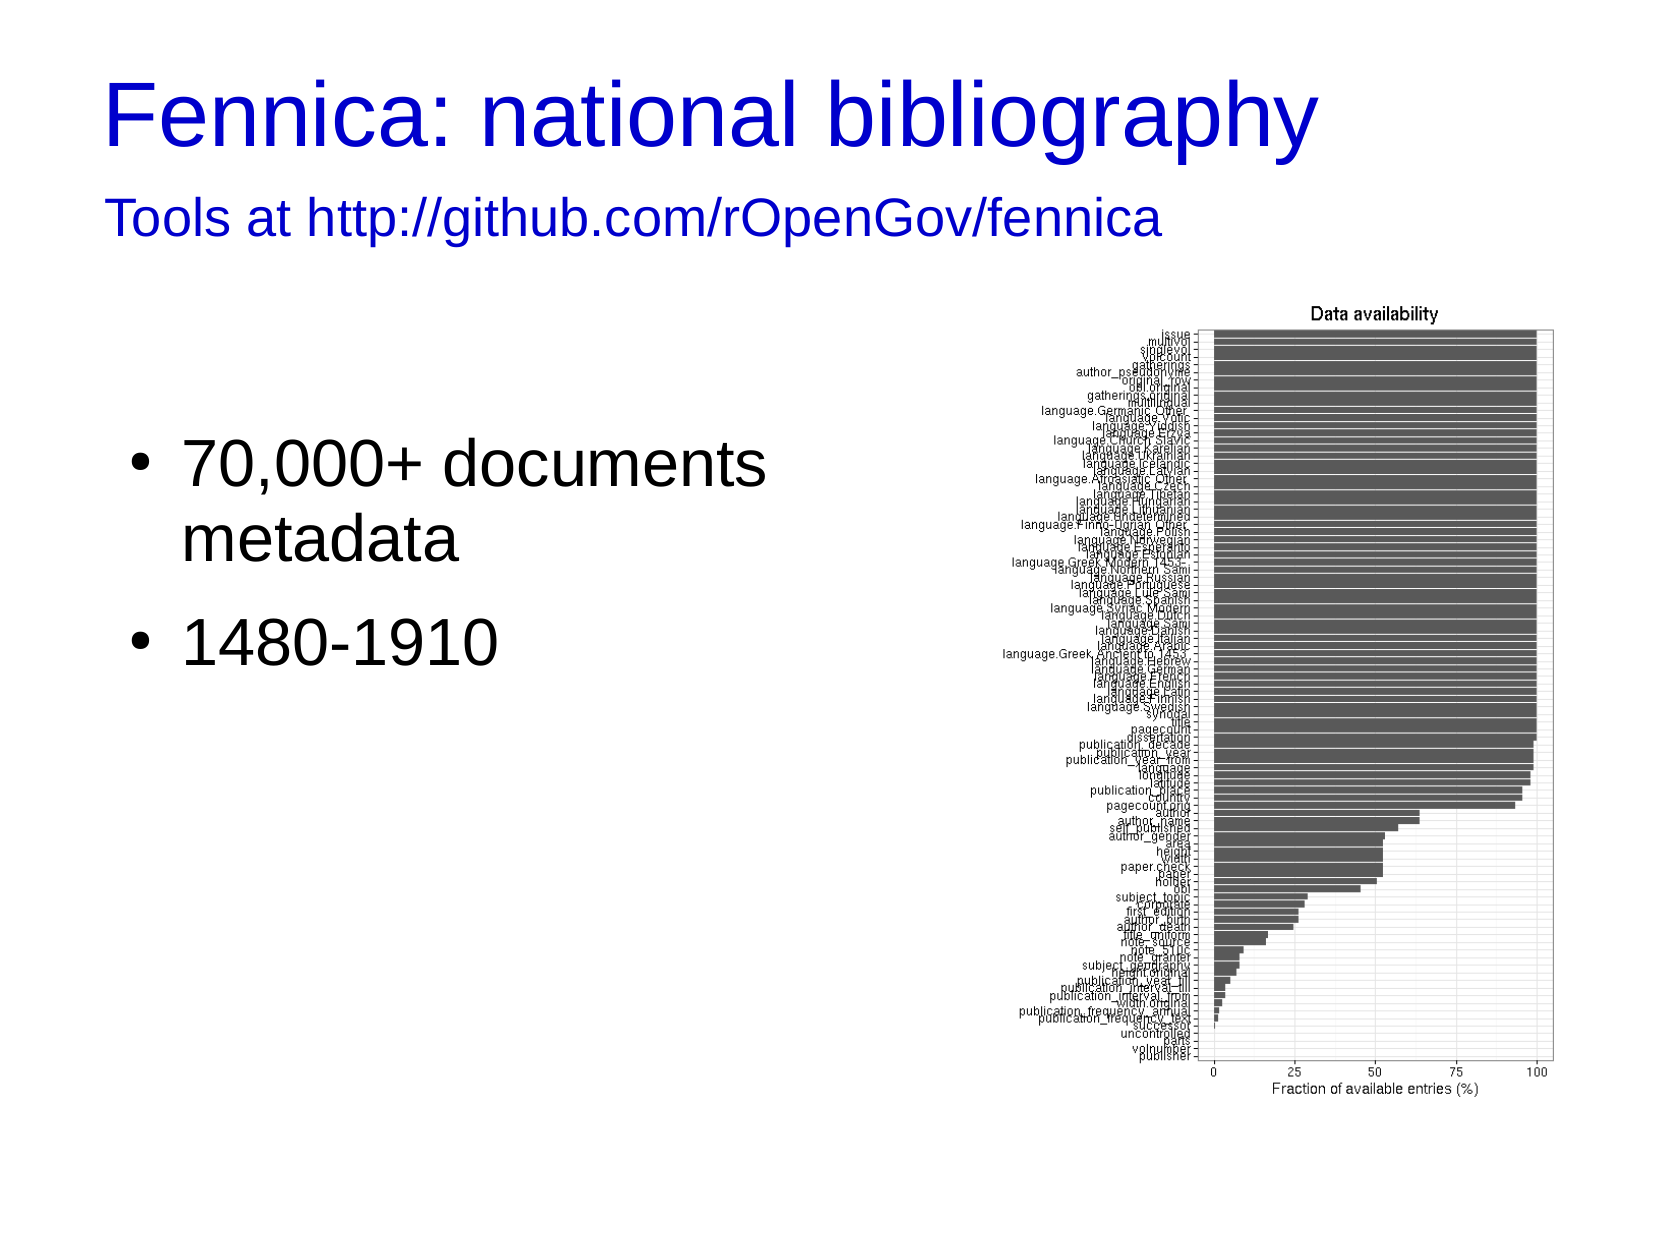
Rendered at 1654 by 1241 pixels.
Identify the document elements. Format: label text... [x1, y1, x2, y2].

text_box Tools at http://github.com/rOpenGov/fennica [90, 180, 1396, 317]
title Fennica: national bibliography [102, 49, 1591, 181]
list 70,000+ documents metadata 1480-1910 [110, 426, 931, 847]
picture [975, 299, 1561, 1105]
